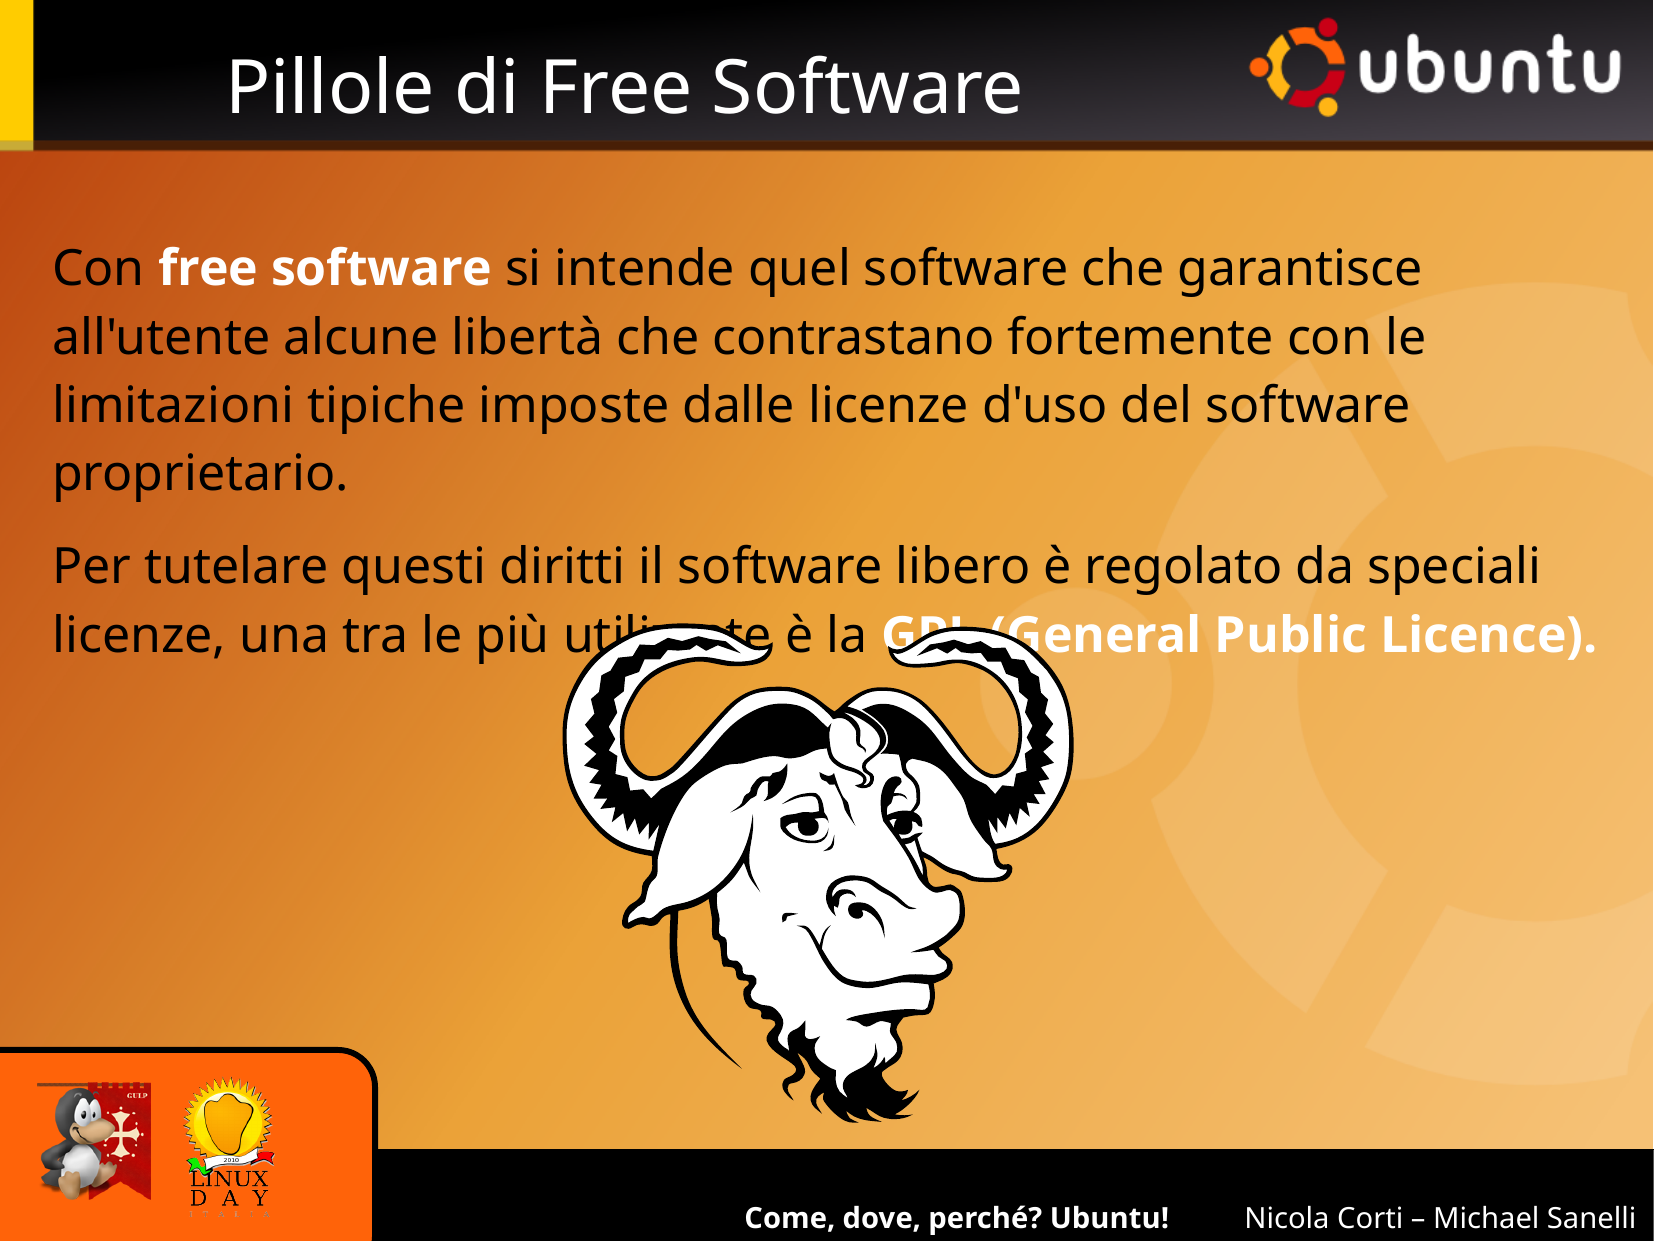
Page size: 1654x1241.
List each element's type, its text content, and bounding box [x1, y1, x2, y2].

picture [183, 1076, 275, 1217]
picture [37, 1082, 151, 1200]
picture [0, 0, 1653, 1149]
title Pillole di Free Software [49, 25, 1201, 143]
text_box Con free software si intende quel software che garantisce all'utente alcune libertà che contrastano fortemente con le limitazioni tipiche imposte dalle licenze d'uso del software proprietario. Per tutelare questi diritti il software libero è regolato da speciali licenze, una tra le più utilizzate è la GPL (General Public Licence). [37, 225, 1638, 596]
